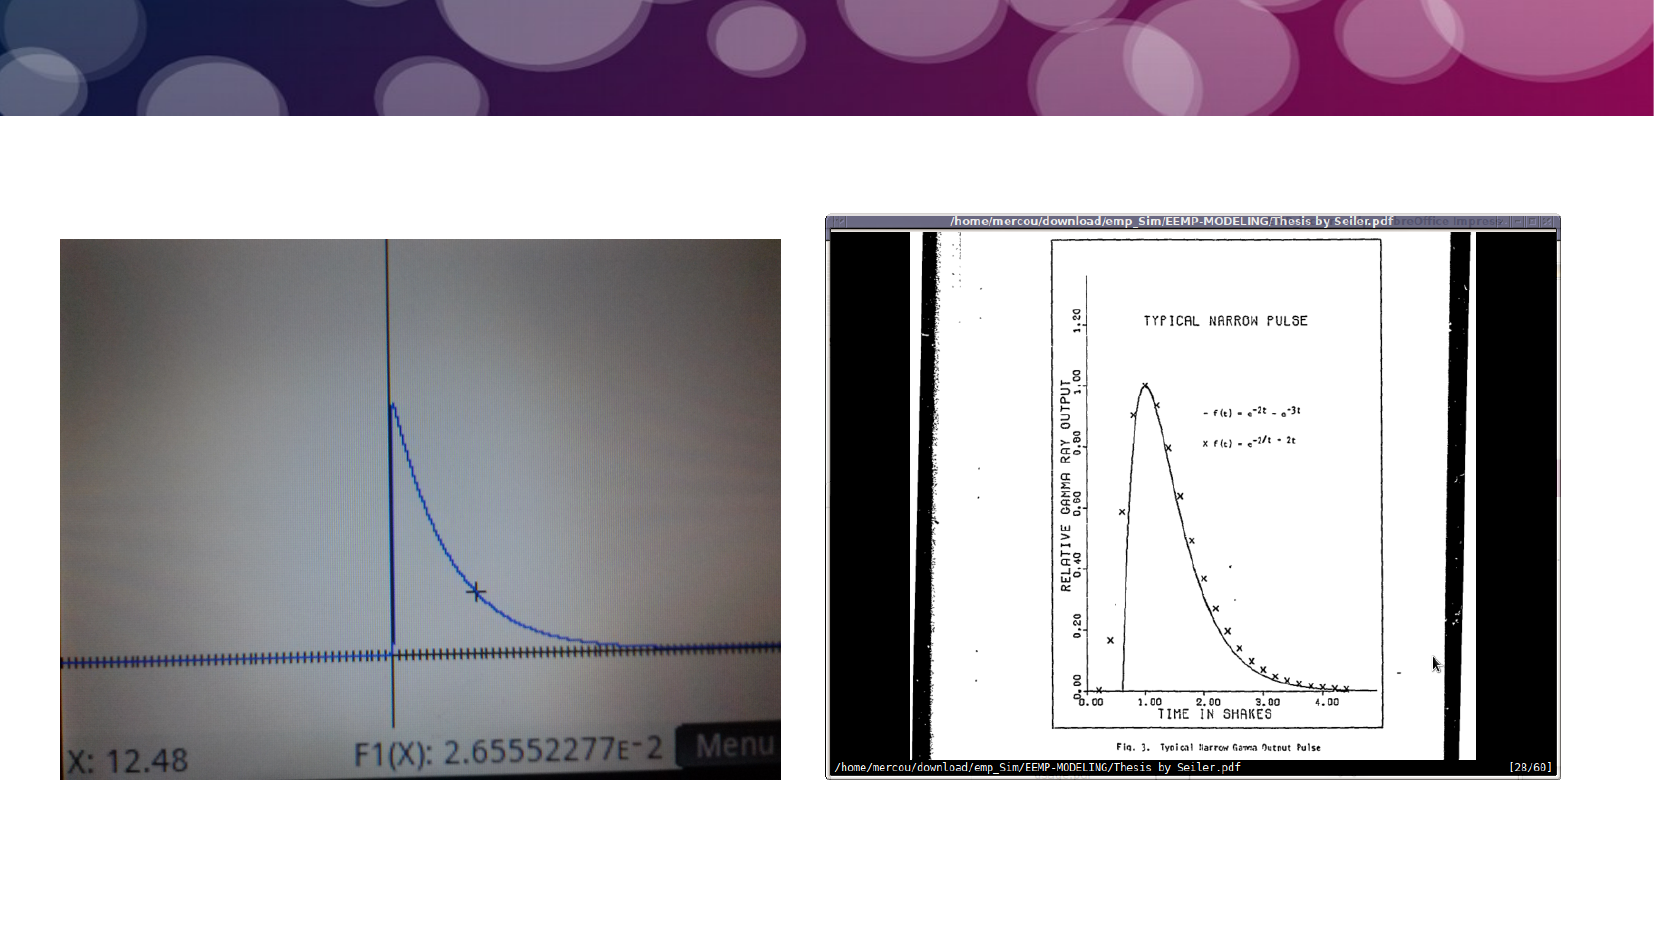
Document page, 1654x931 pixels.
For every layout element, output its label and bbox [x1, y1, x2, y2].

picture [60, 239, 781, 781]
picture [825, 213, 1561, 781]
picture [0, 0, 1654, 116]
